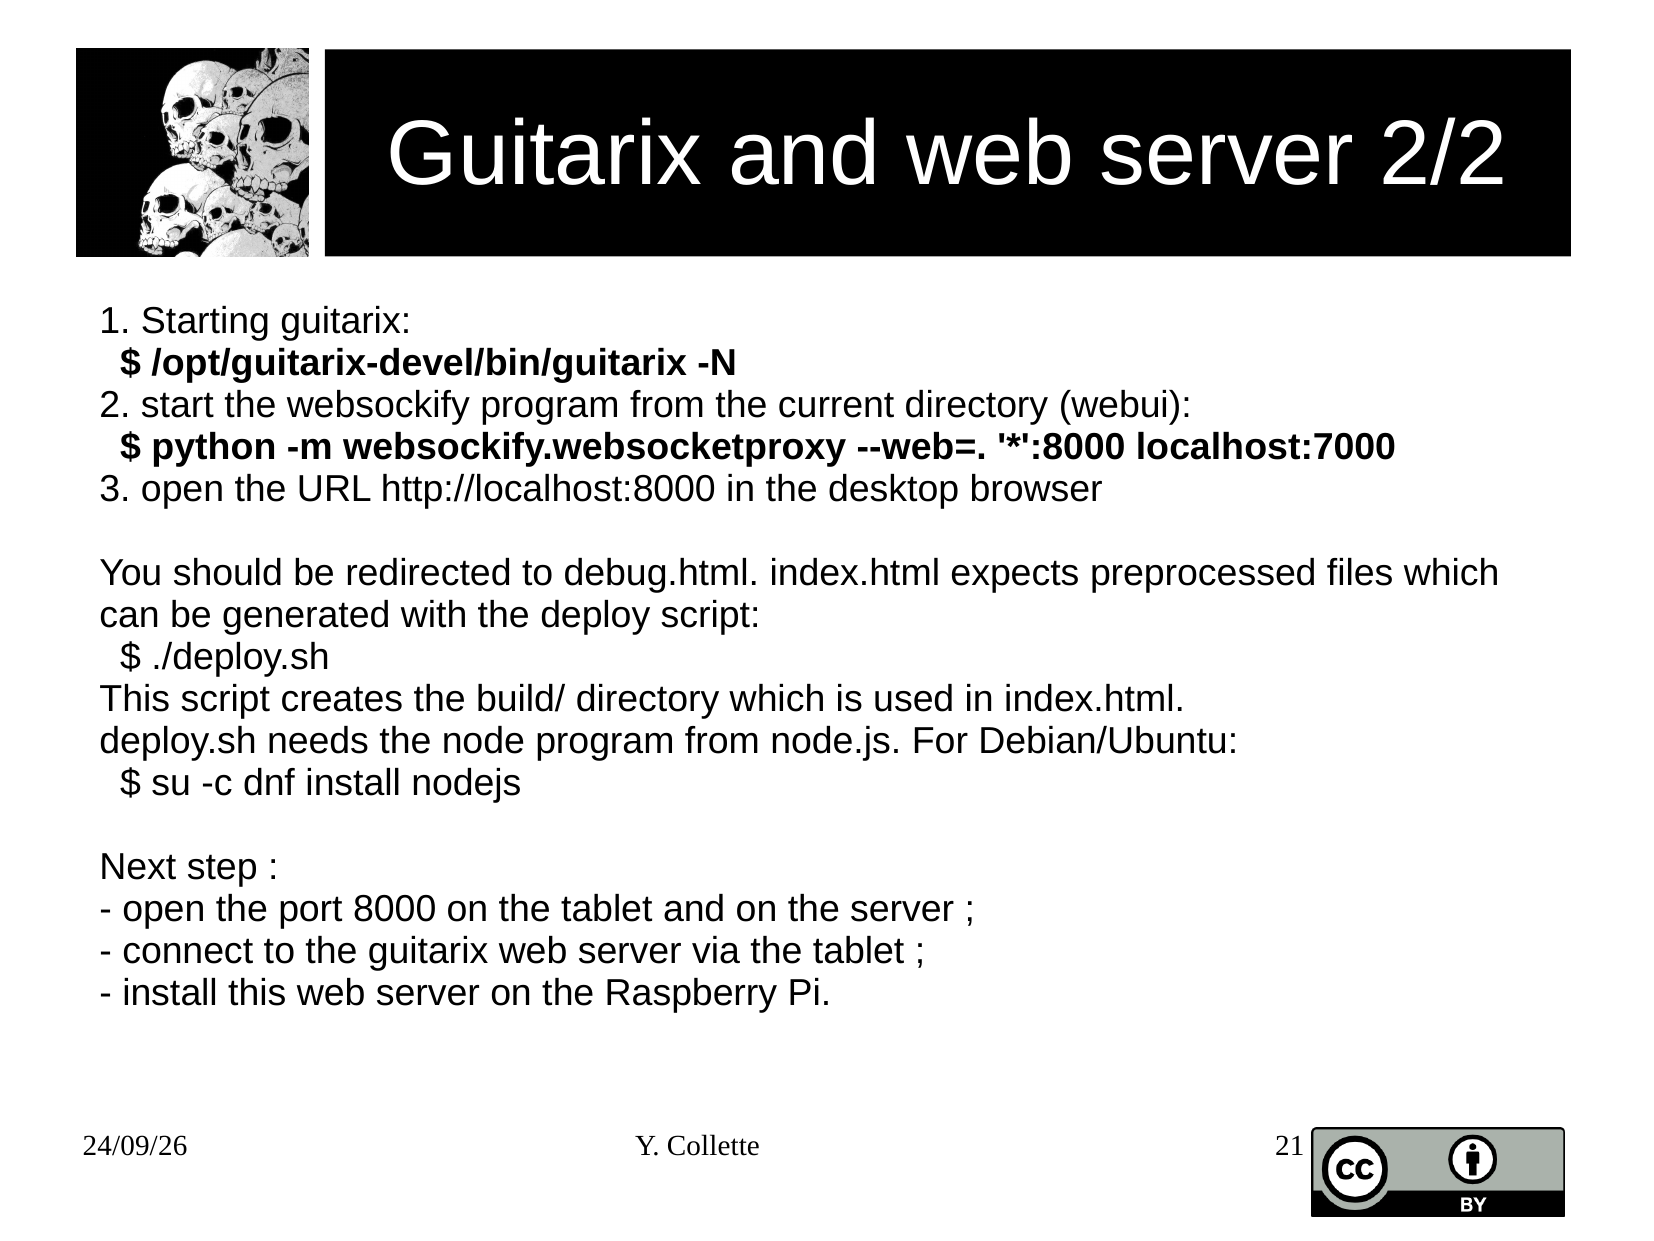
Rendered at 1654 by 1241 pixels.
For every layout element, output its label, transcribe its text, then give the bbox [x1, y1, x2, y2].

picture [76, 48, 309, 257]
title Guitarix and web server 2/2 [324, 49, 1571, 257]
picture [1311, 1127, 1565, 1217]
text_box 1. Starting guitarix: $ /opt/guitarix-devel/bin/guitarix -N 2. start the websockify program from the current directory (webui): $ python -m websockify.websocketproxy --web=. '*':8000 localhost:7000 3. open the URL http://localhost:8000 in the desktop browser You should be redirected to debug.html. index.html expects preprocessed files which can be generated with the deploy script: $ ./deploy.sh This script creates the build/ directory which is used in index.html. deploy.sh needs the node program from node.js. For Debian/Ubuntu: $ su -c dnf install nodejs Next step : - open the port 8000 on the tablet and on the server ; - connect to the guitarix web server via the tablet ; - install this web server on the Raspberry Pi. [84, 291, 1568, 1063]
